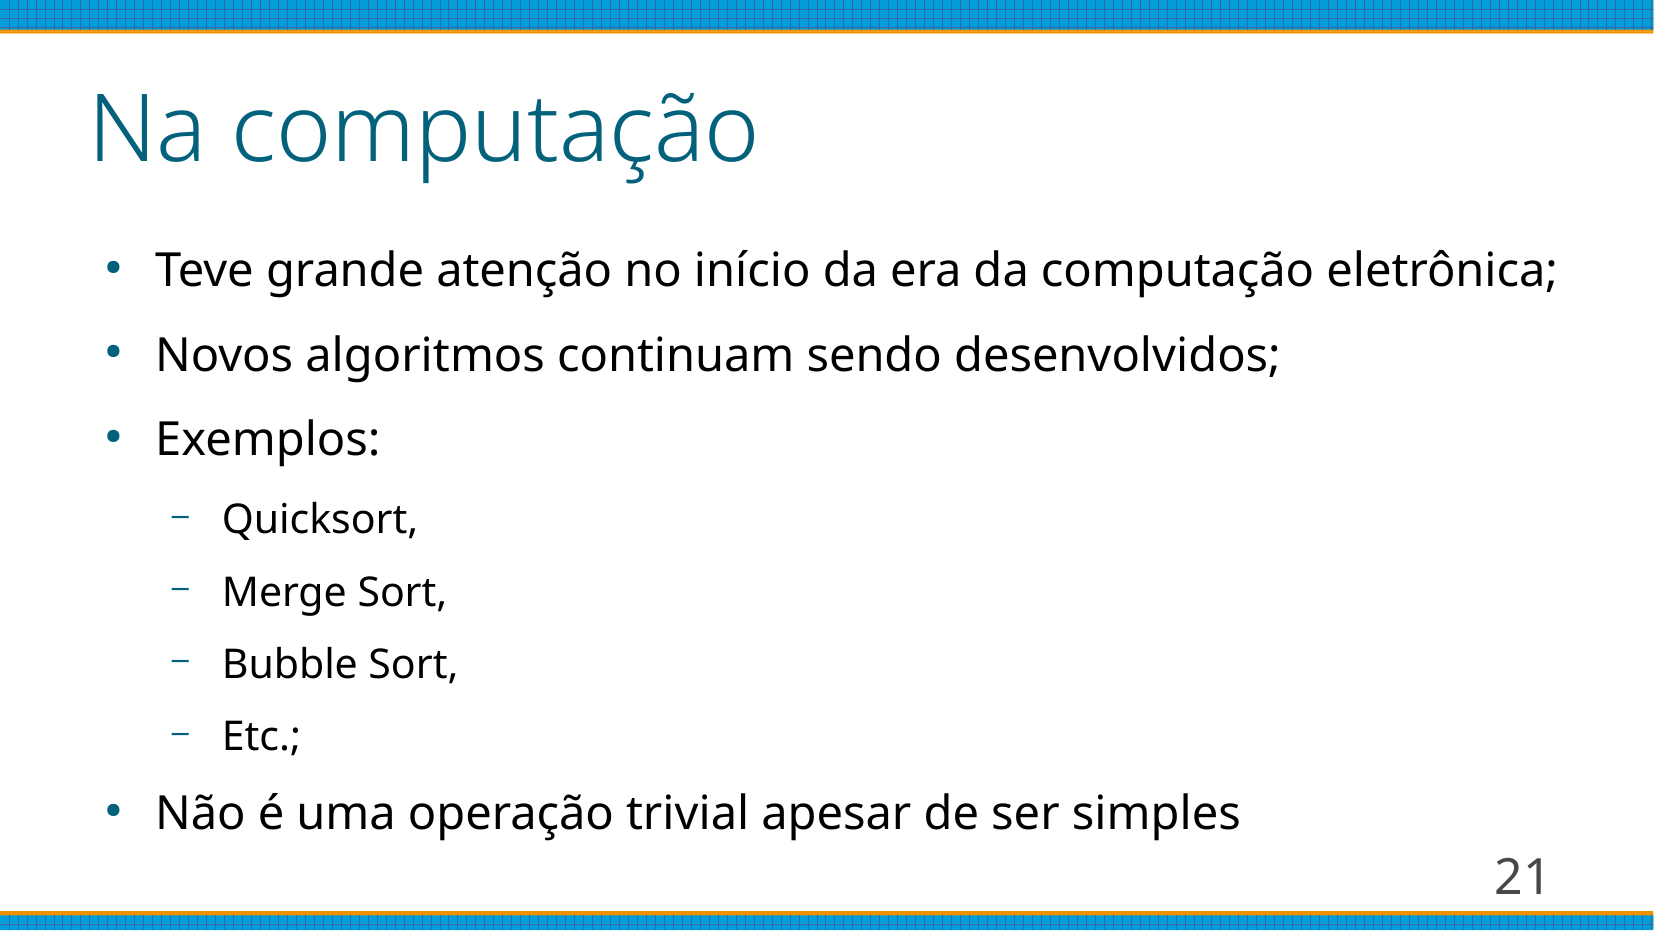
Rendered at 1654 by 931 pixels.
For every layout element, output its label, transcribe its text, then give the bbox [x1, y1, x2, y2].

list Teve grande atenção no início da era da computação eletrônica; Novos algoritmos continuam sendo desenvolvidos; Exemplos: Quicksort, Merge Sort, Bubble Sort, Etc.; Não é uma operação trivial apesar de ser simples [88, 236, 1565, 901]
title Na computação [88, 44, 1565, 207]
